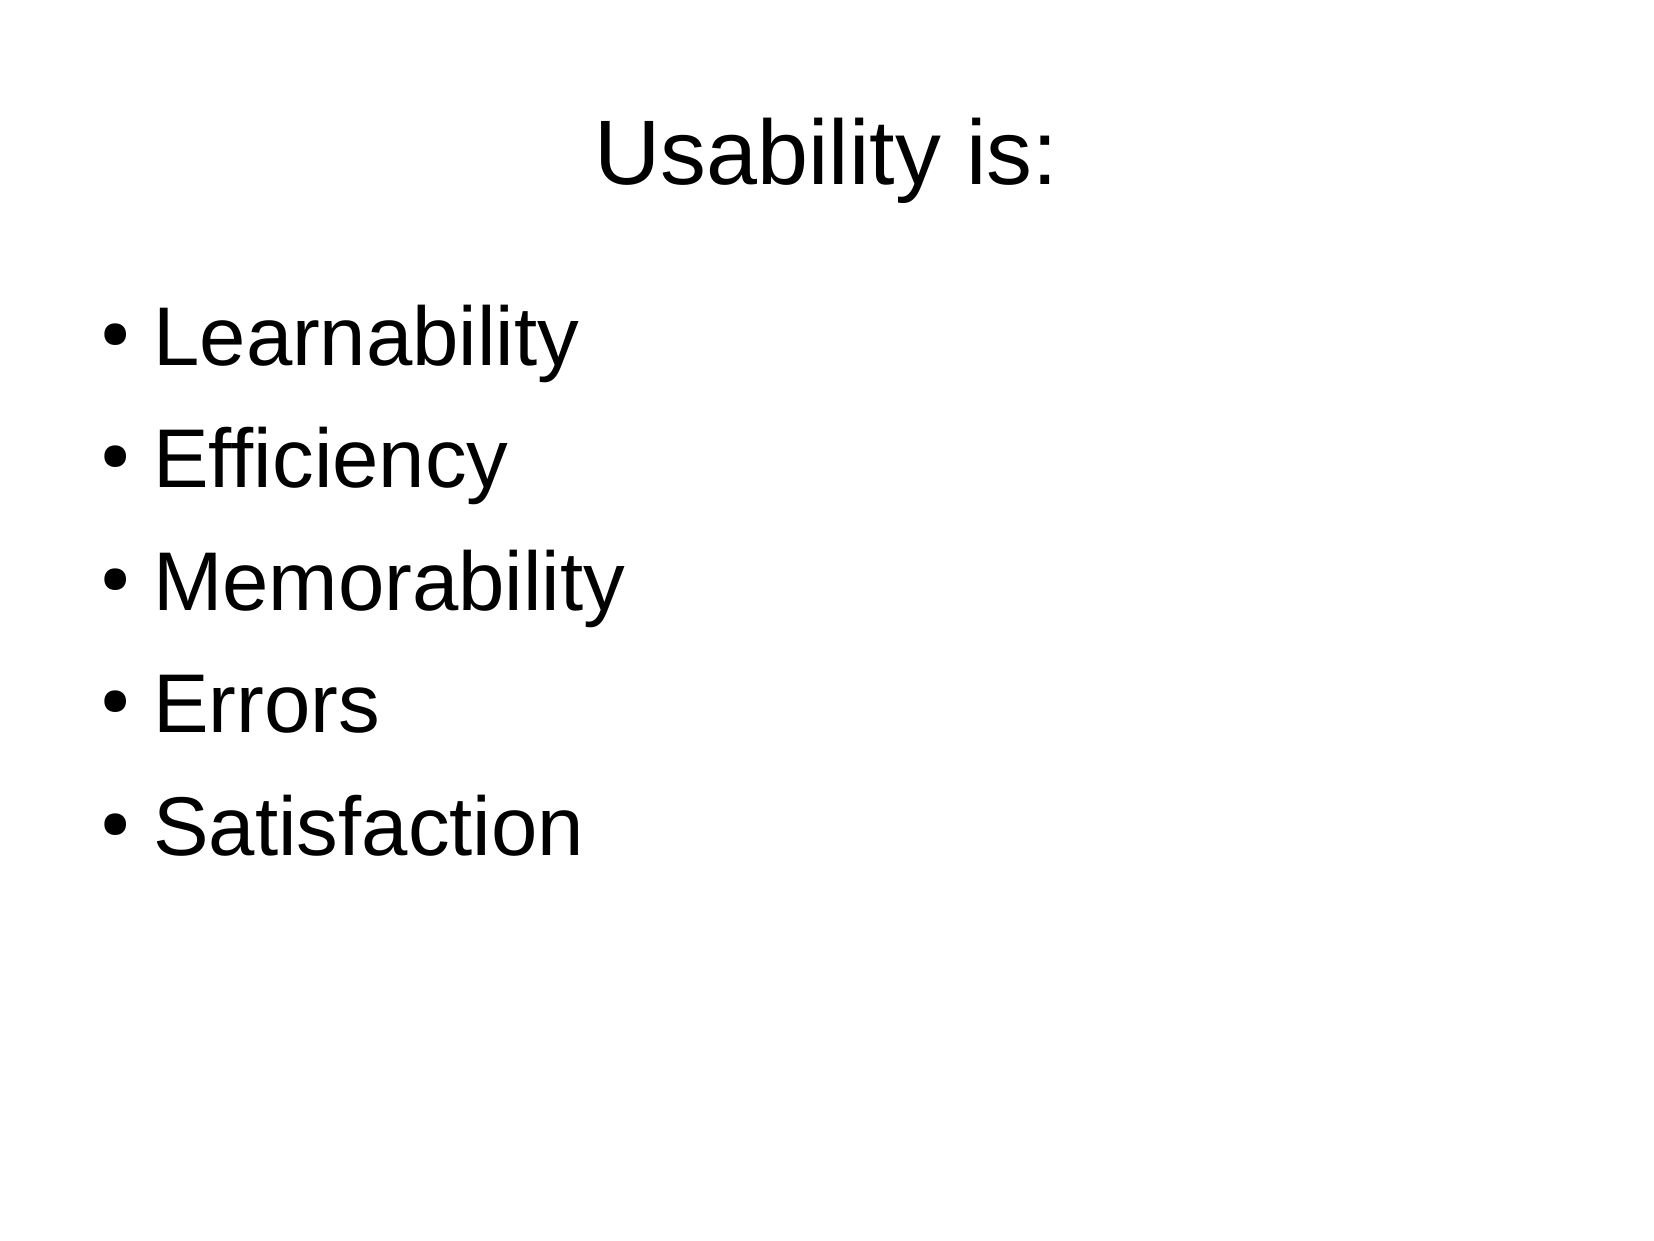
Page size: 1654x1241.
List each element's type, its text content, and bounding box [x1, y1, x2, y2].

title Usability is: [82, 49, 1571, 257]
list Learnability Efficiency Memorability Errors Satisfaction [82, 290, 1538, 1010]
